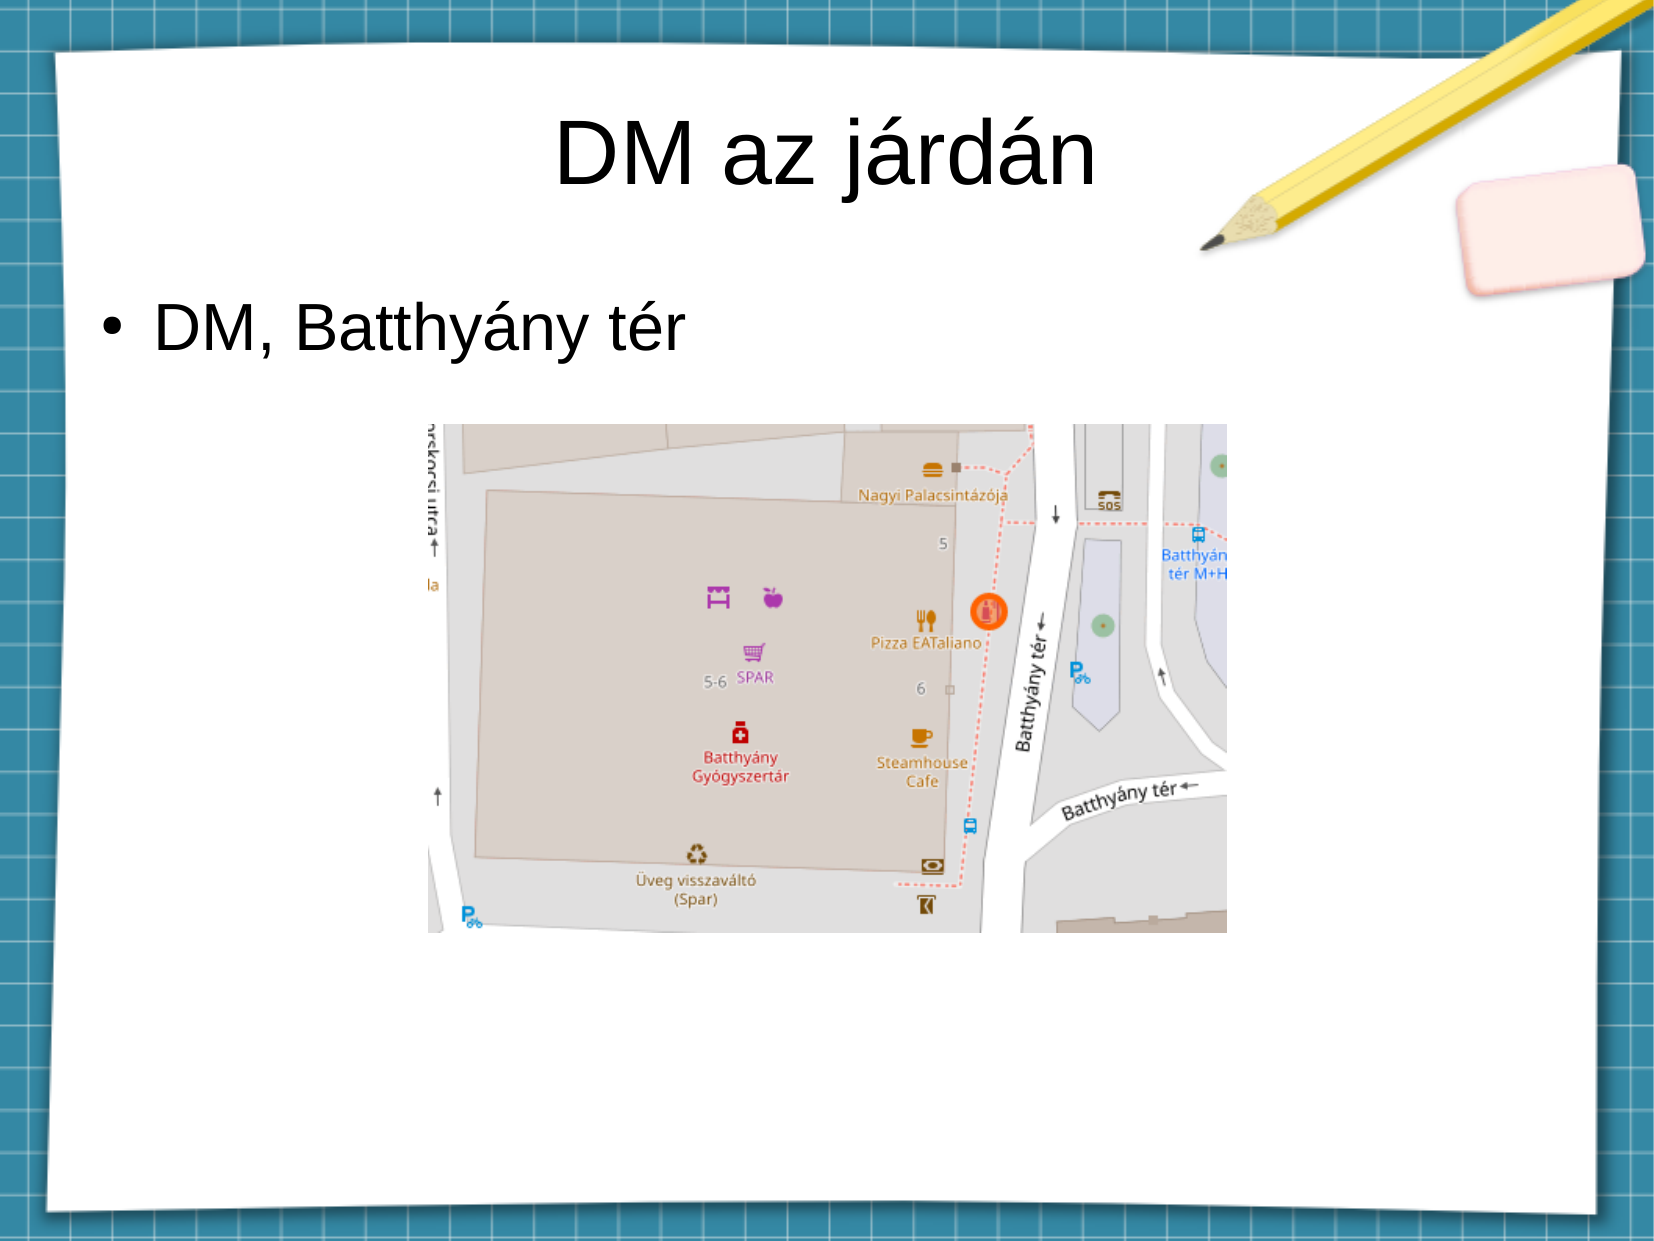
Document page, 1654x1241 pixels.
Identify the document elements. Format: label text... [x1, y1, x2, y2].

picture [0, 0, 1654, 1241]
list DM, Batthyány tér [82, 290, 1571, 1010]
title DM az járdán [82, 49, 1571, 257]
